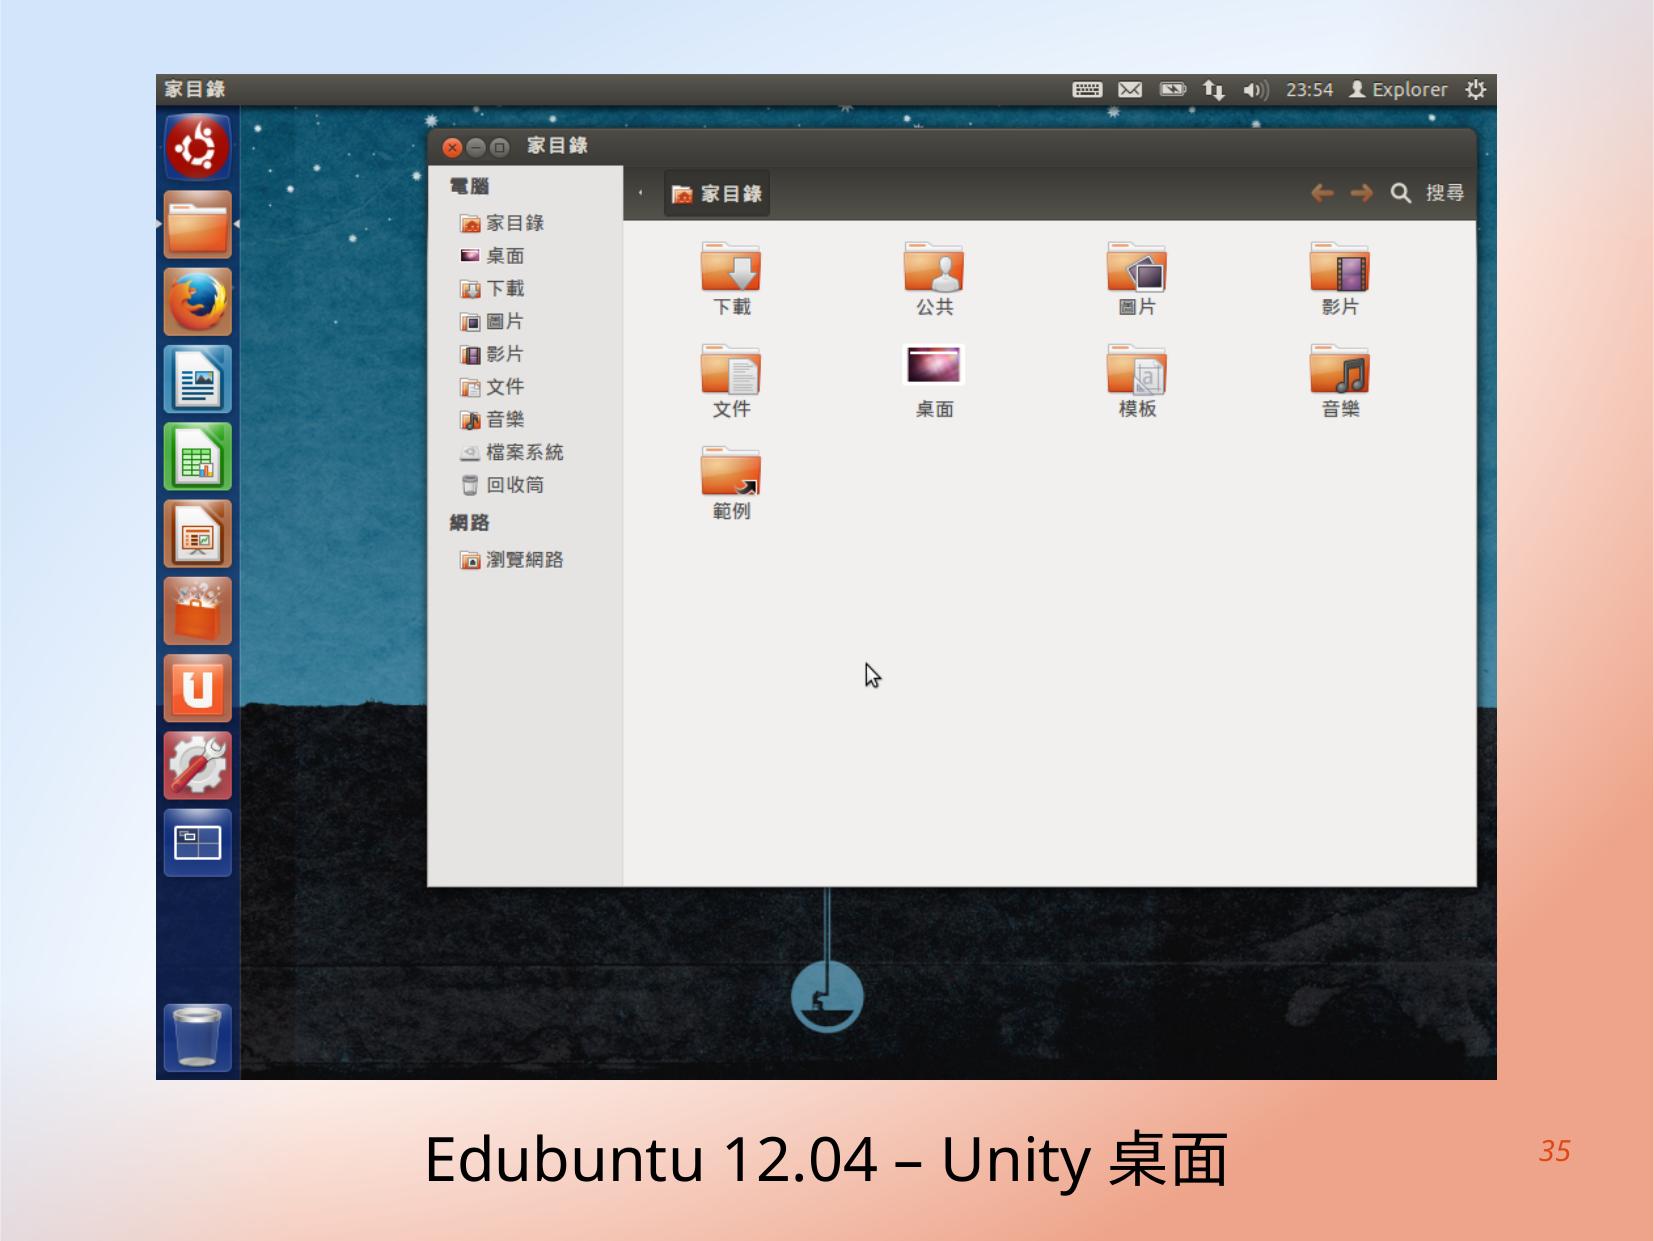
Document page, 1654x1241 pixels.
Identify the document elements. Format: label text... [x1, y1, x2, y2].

list Edubuntu 12.04 – Unity桌面 [82, 1110, 1571, 1201]
picture [0, 0, 1654, 1241]
